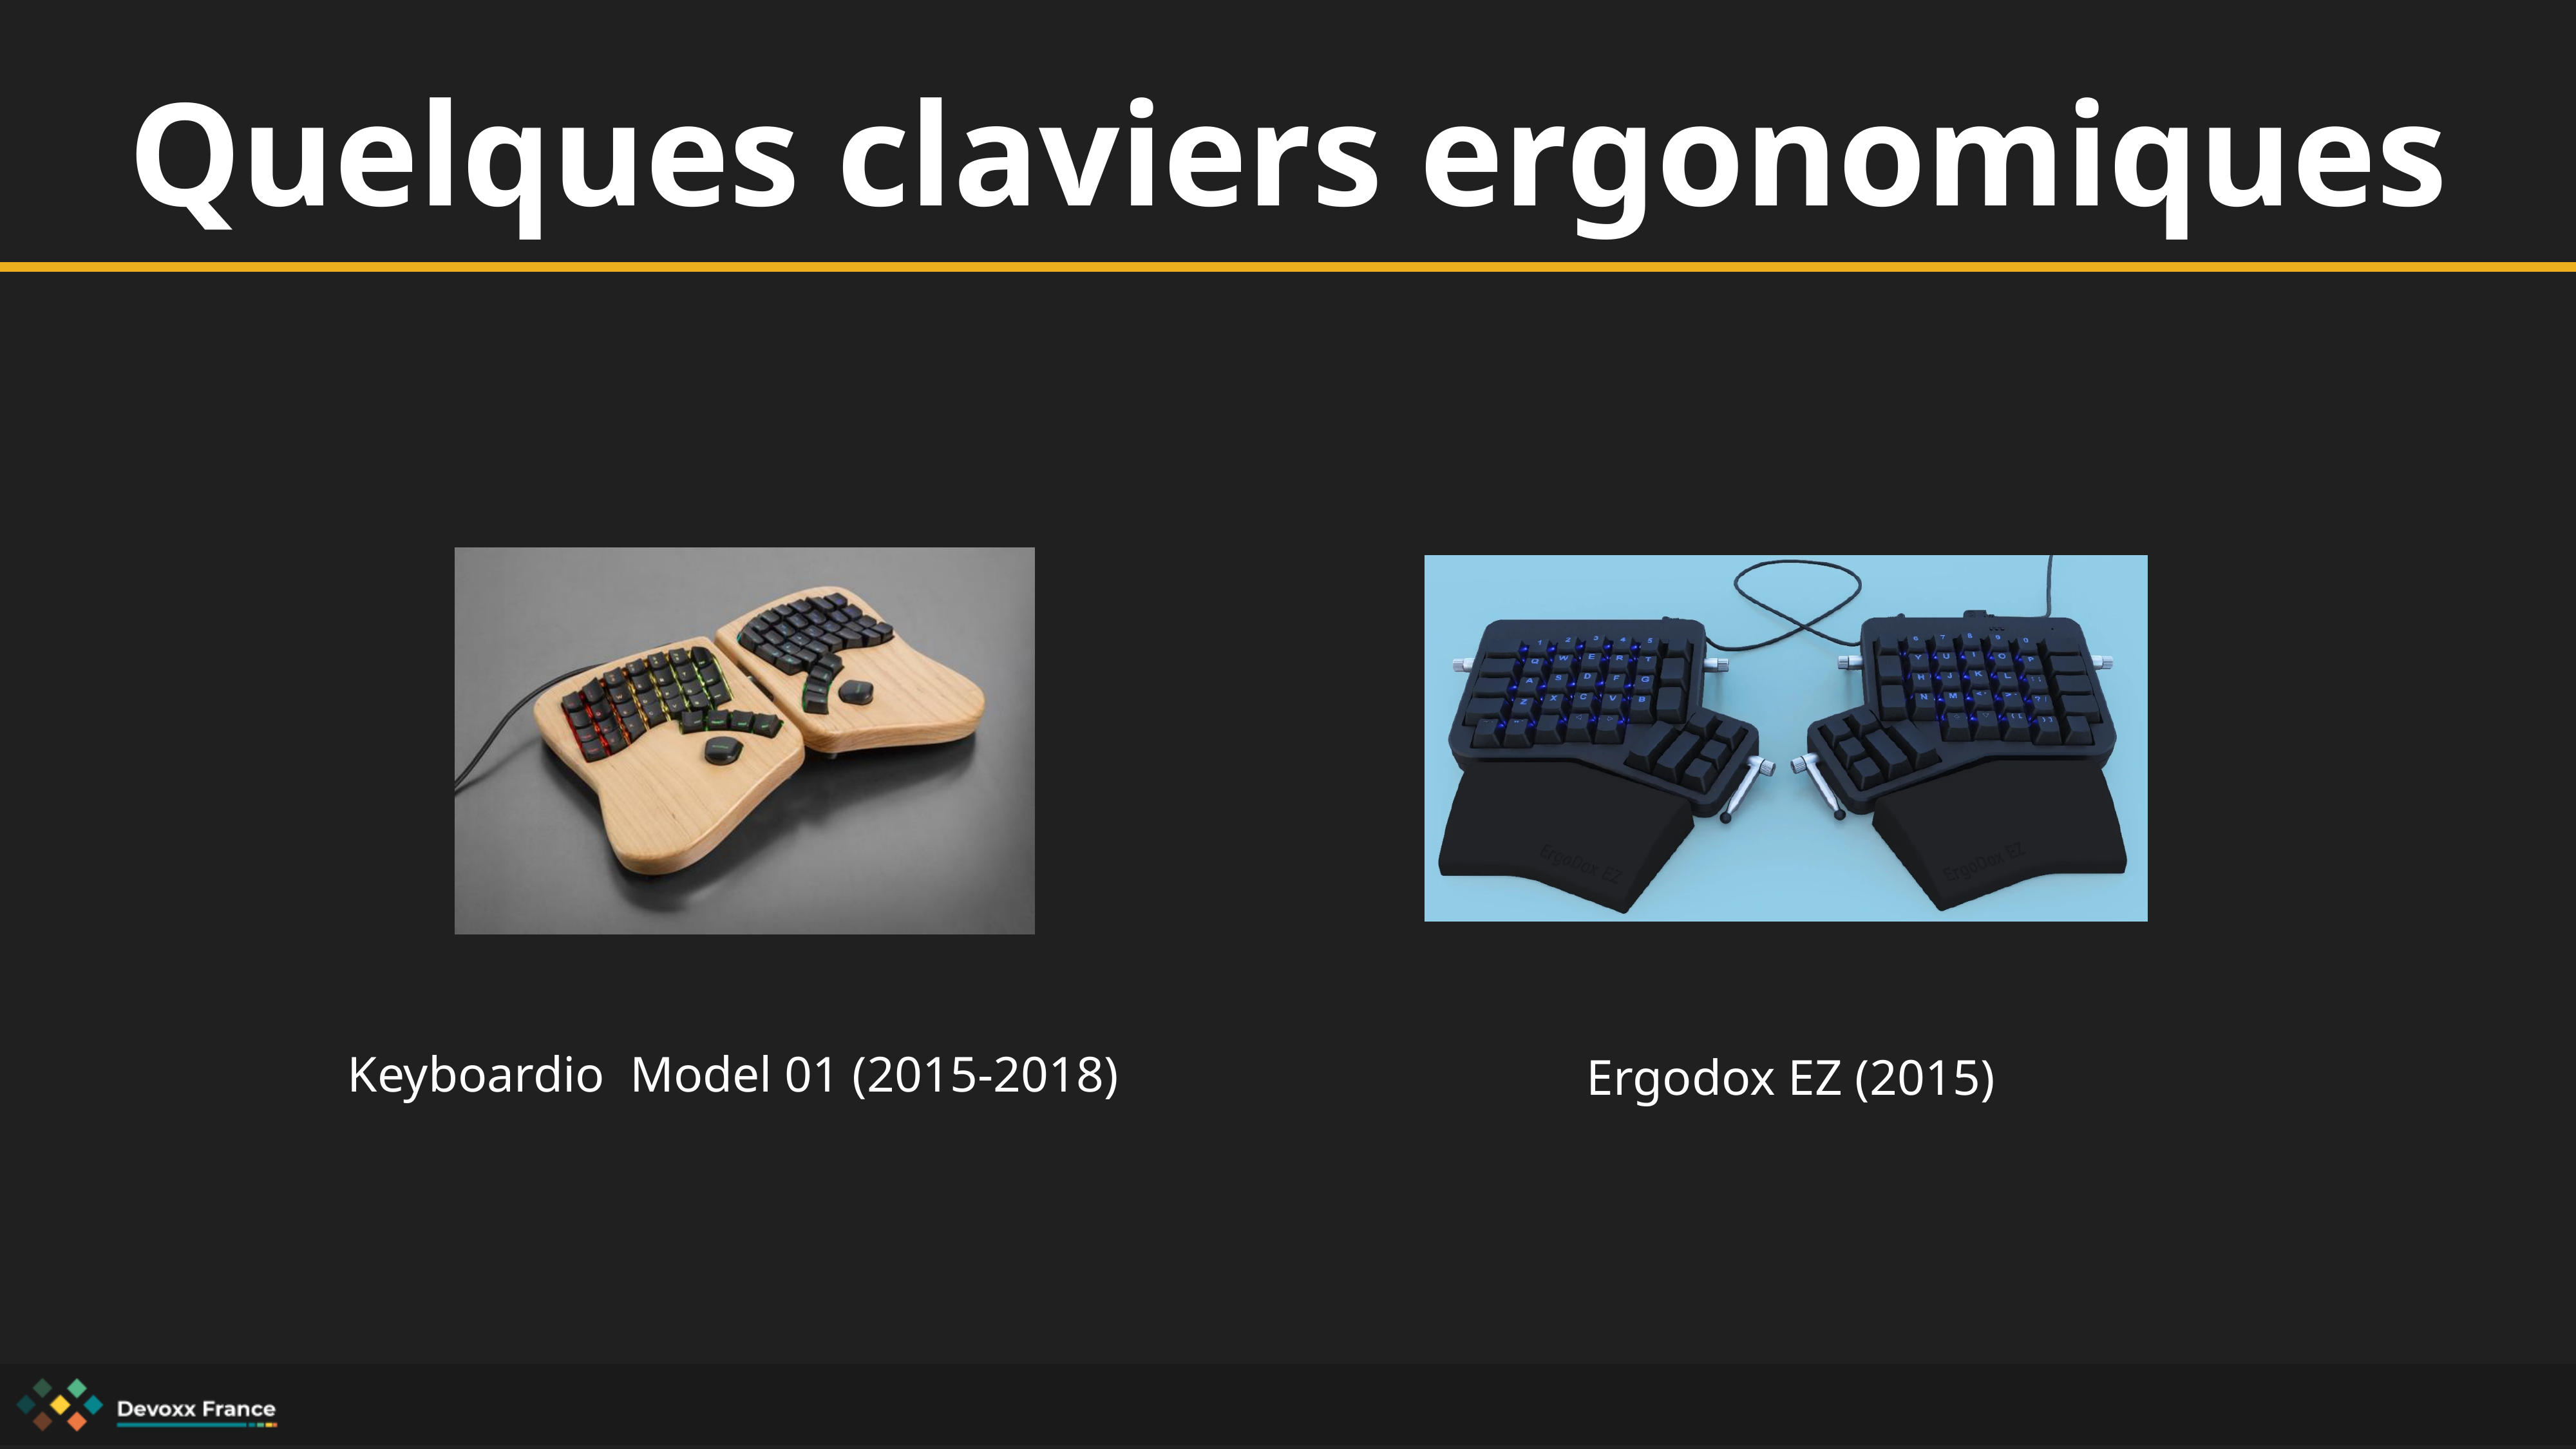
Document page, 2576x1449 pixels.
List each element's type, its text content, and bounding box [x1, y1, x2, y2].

picture [0, 1364, 2576, 1445]
text_box Ergodox EZ (2015) [1577, 1038, 2049, 1104]
picture [1425, 555, 2148, 922]
text_box Quelques claviers ergonomiques [0, 14, 2576, 287]
picture [455, 547, 1035, 934]
text_box Keyboardio Model 01 (2015-2018) [338, 1036, 1232, 1208]
